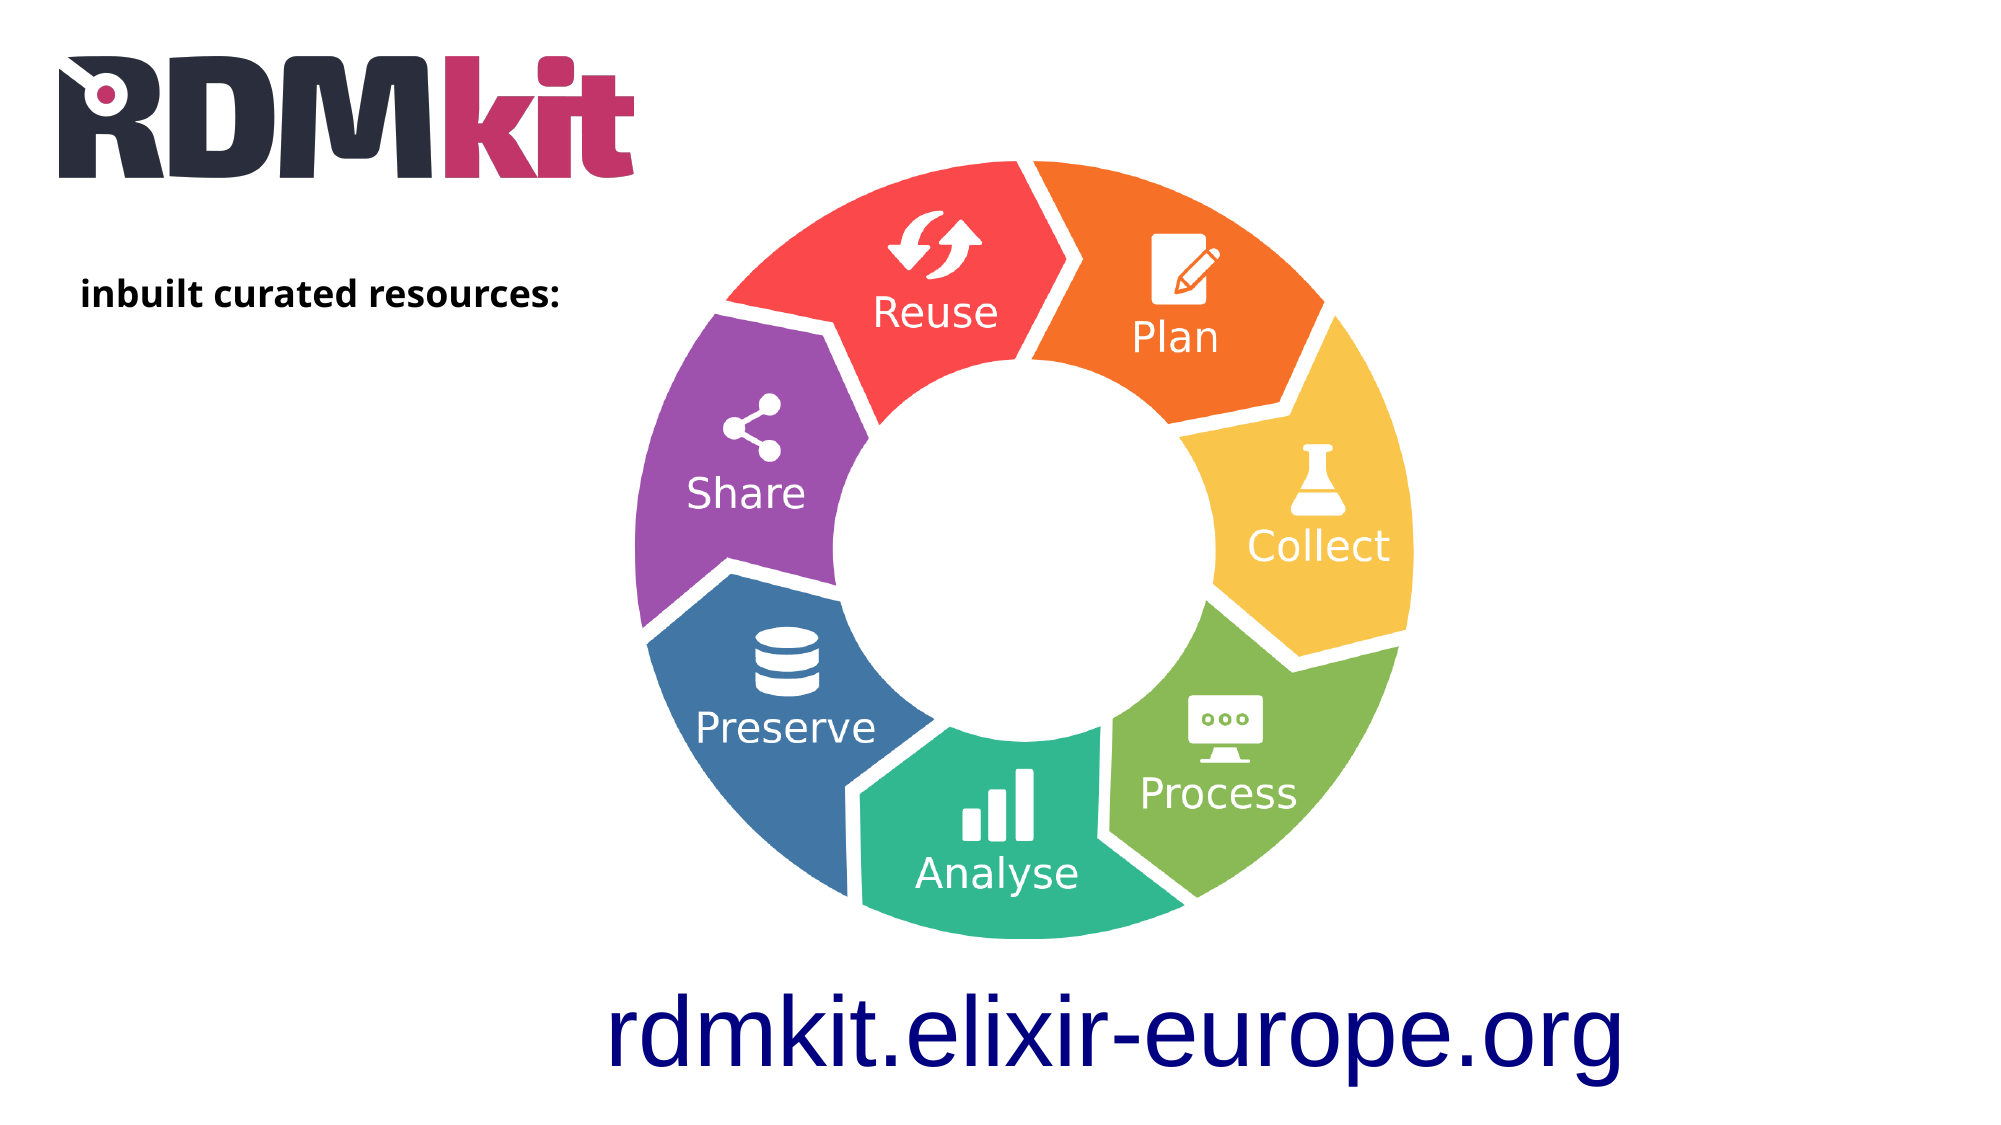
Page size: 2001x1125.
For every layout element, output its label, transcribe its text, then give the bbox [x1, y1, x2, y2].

text_box inbuilt curated resources: [64, 259, 504, 313]
picture [59, 56, 1418, 939]
text_box rdmkit.elixir-europe.org [590, 968, 1642, 1096]
